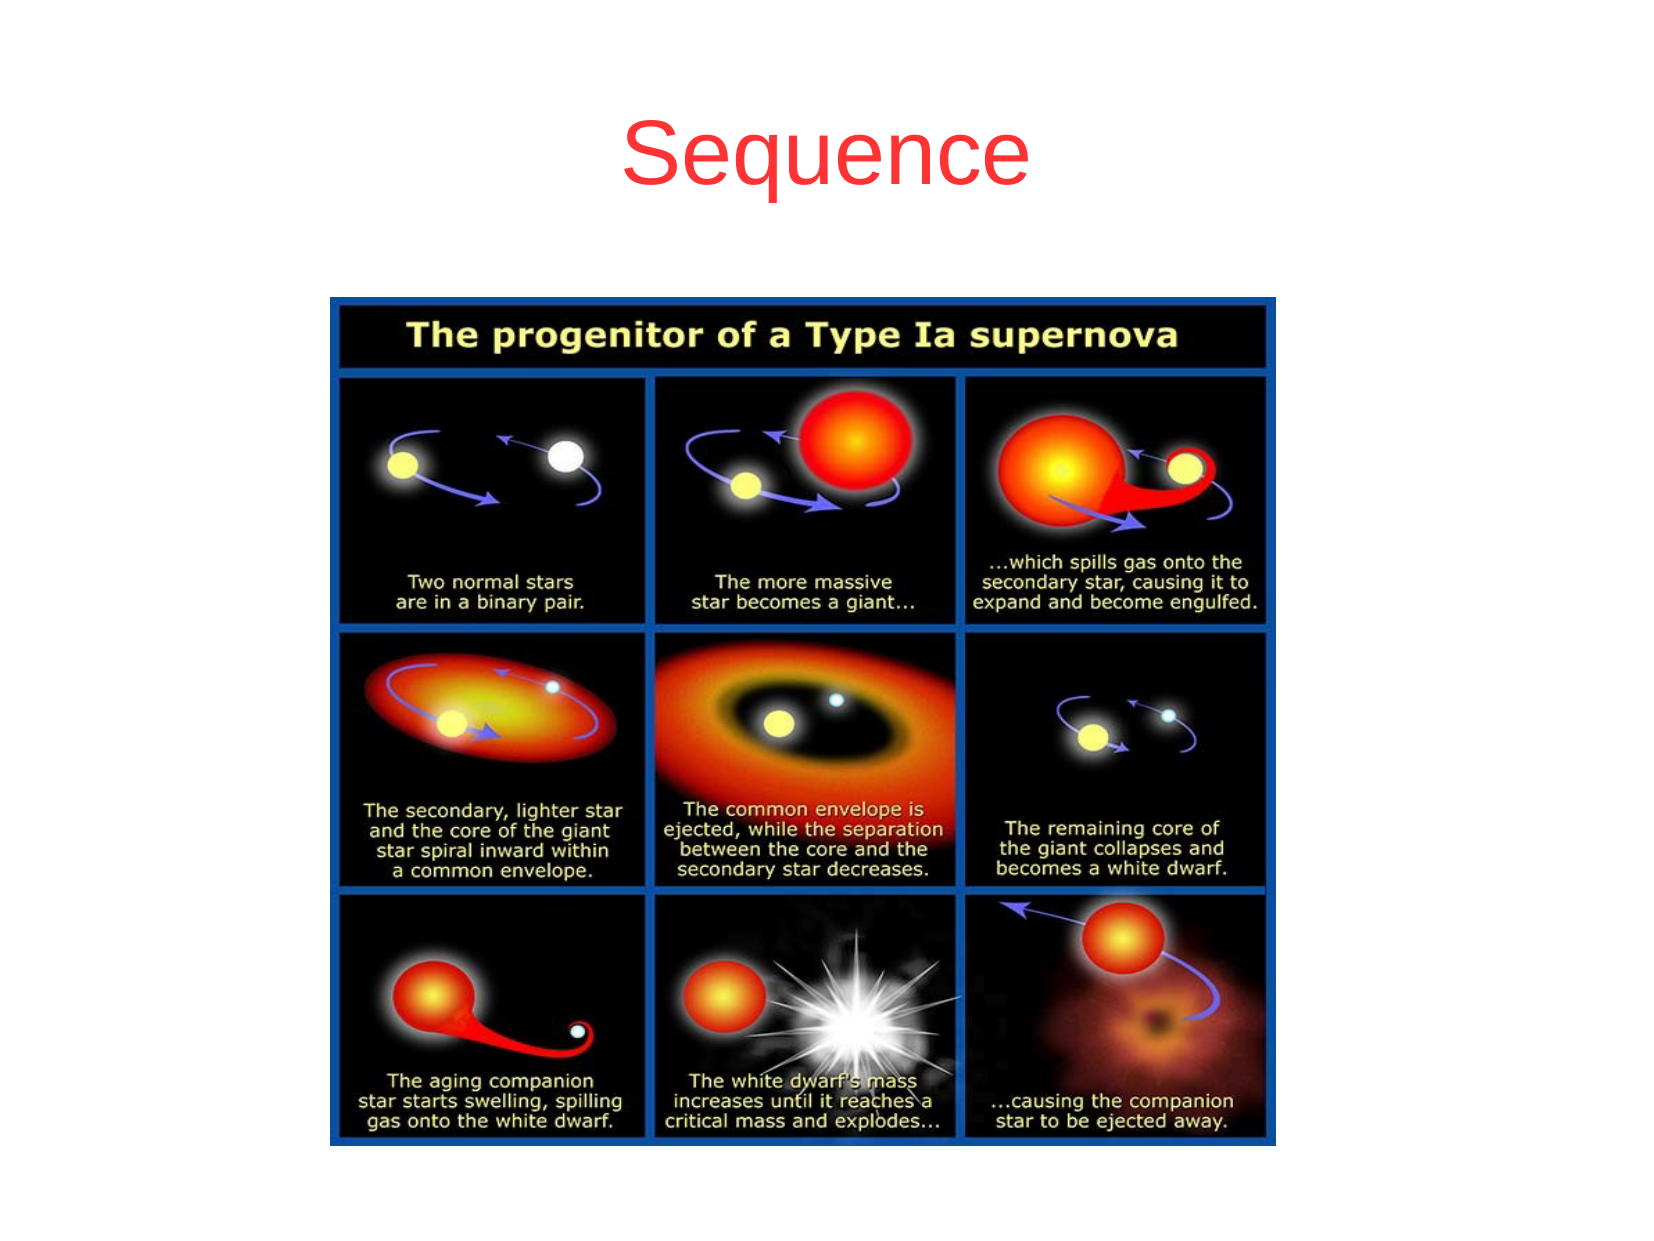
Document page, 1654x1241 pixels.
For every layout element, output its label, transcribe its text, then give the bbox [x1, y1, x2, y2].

title Sequence [82, 49, 1571, 257]
picture [330, 297, 1276, 1146]
